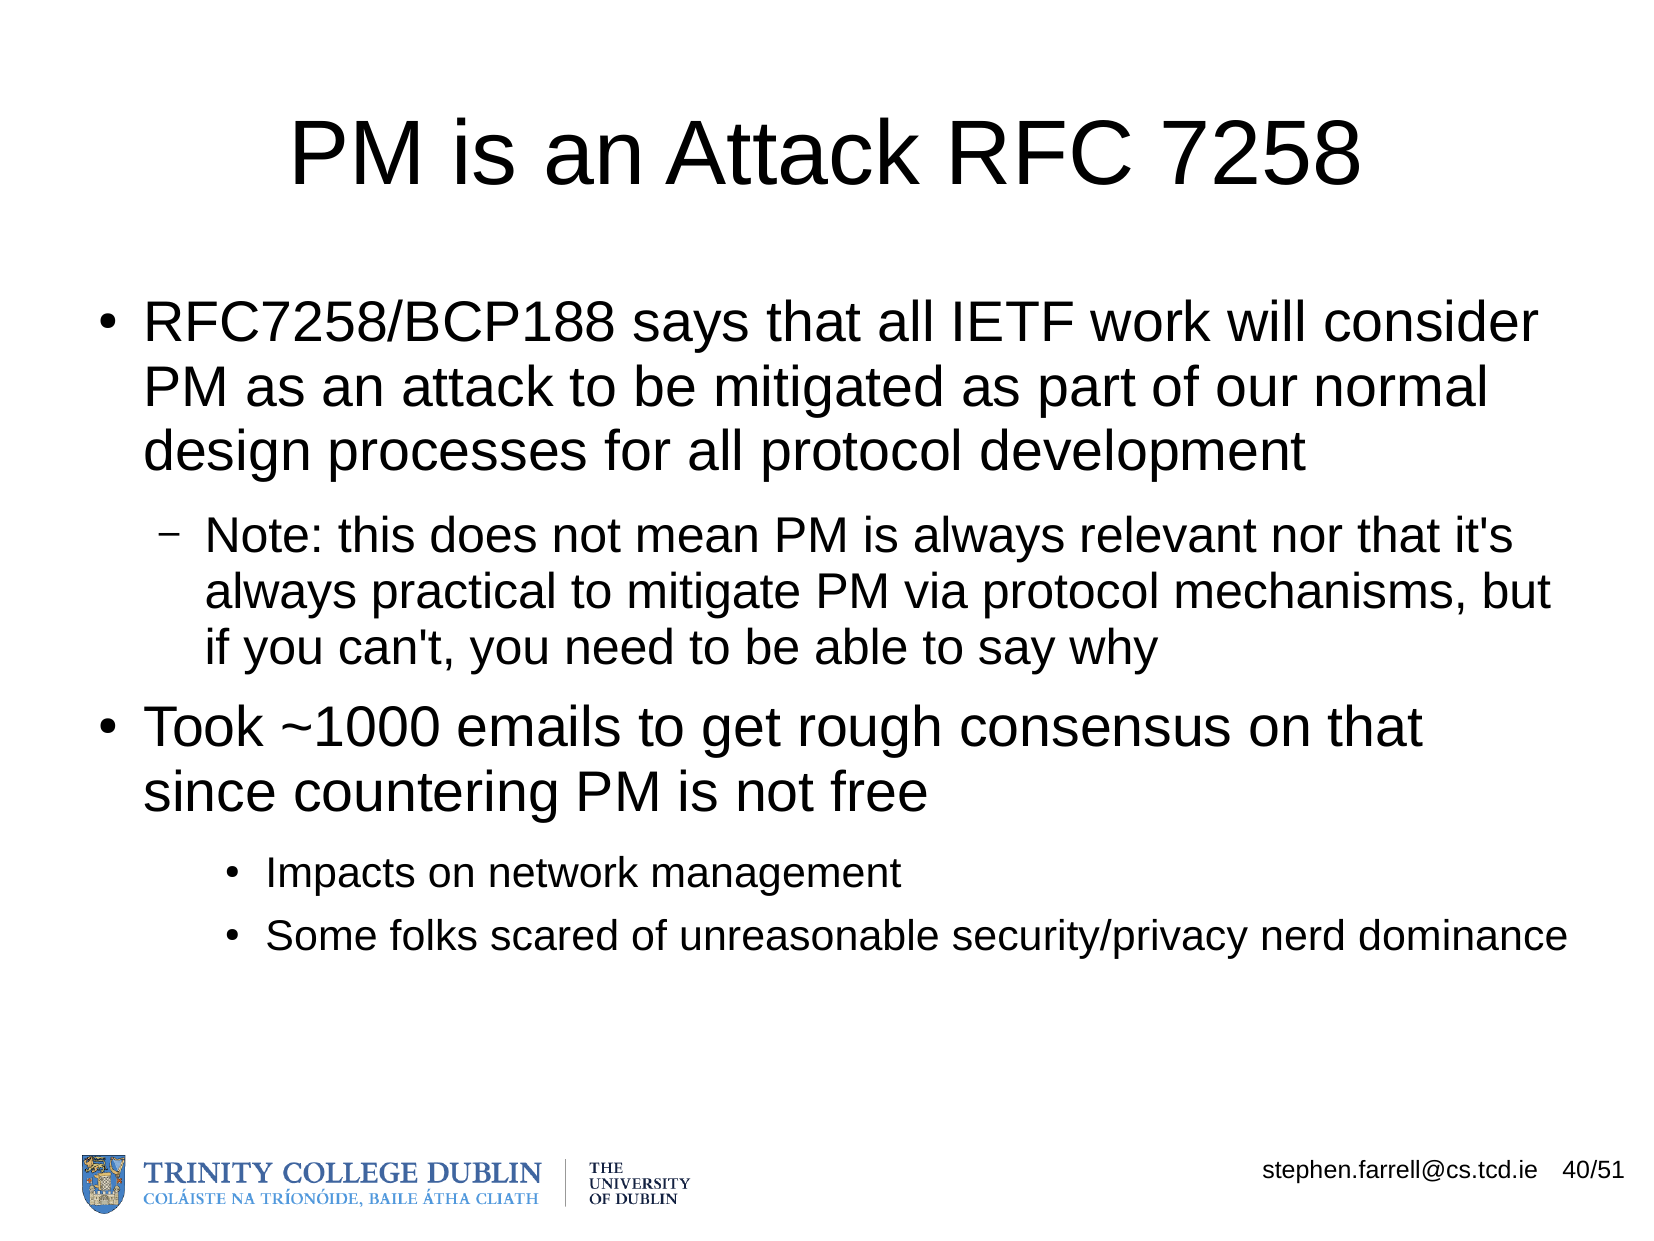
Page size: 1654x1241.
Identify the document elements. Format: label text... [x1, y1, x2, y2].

title PM is an Attack RFC 7258 [82, 49, 1571, 257]
list RFC7258/BCP188 says that all IETF work will consider PM as an attack to be mitigated as part of our normal design processes for all protocol development Note: this does not mean PM is always relevant nor that it's always practical to mitigate PM via protocol mechanisms, but if you can't, you need to be able to say why Took ~1000 emails to get rough consensus on that since countering PM is not free Impacts on network management Some folks scared of unreasonable security/privacy nerd dominance [82, 290, 1571, 1010]
picture [82, 1155, 694, 1214]
